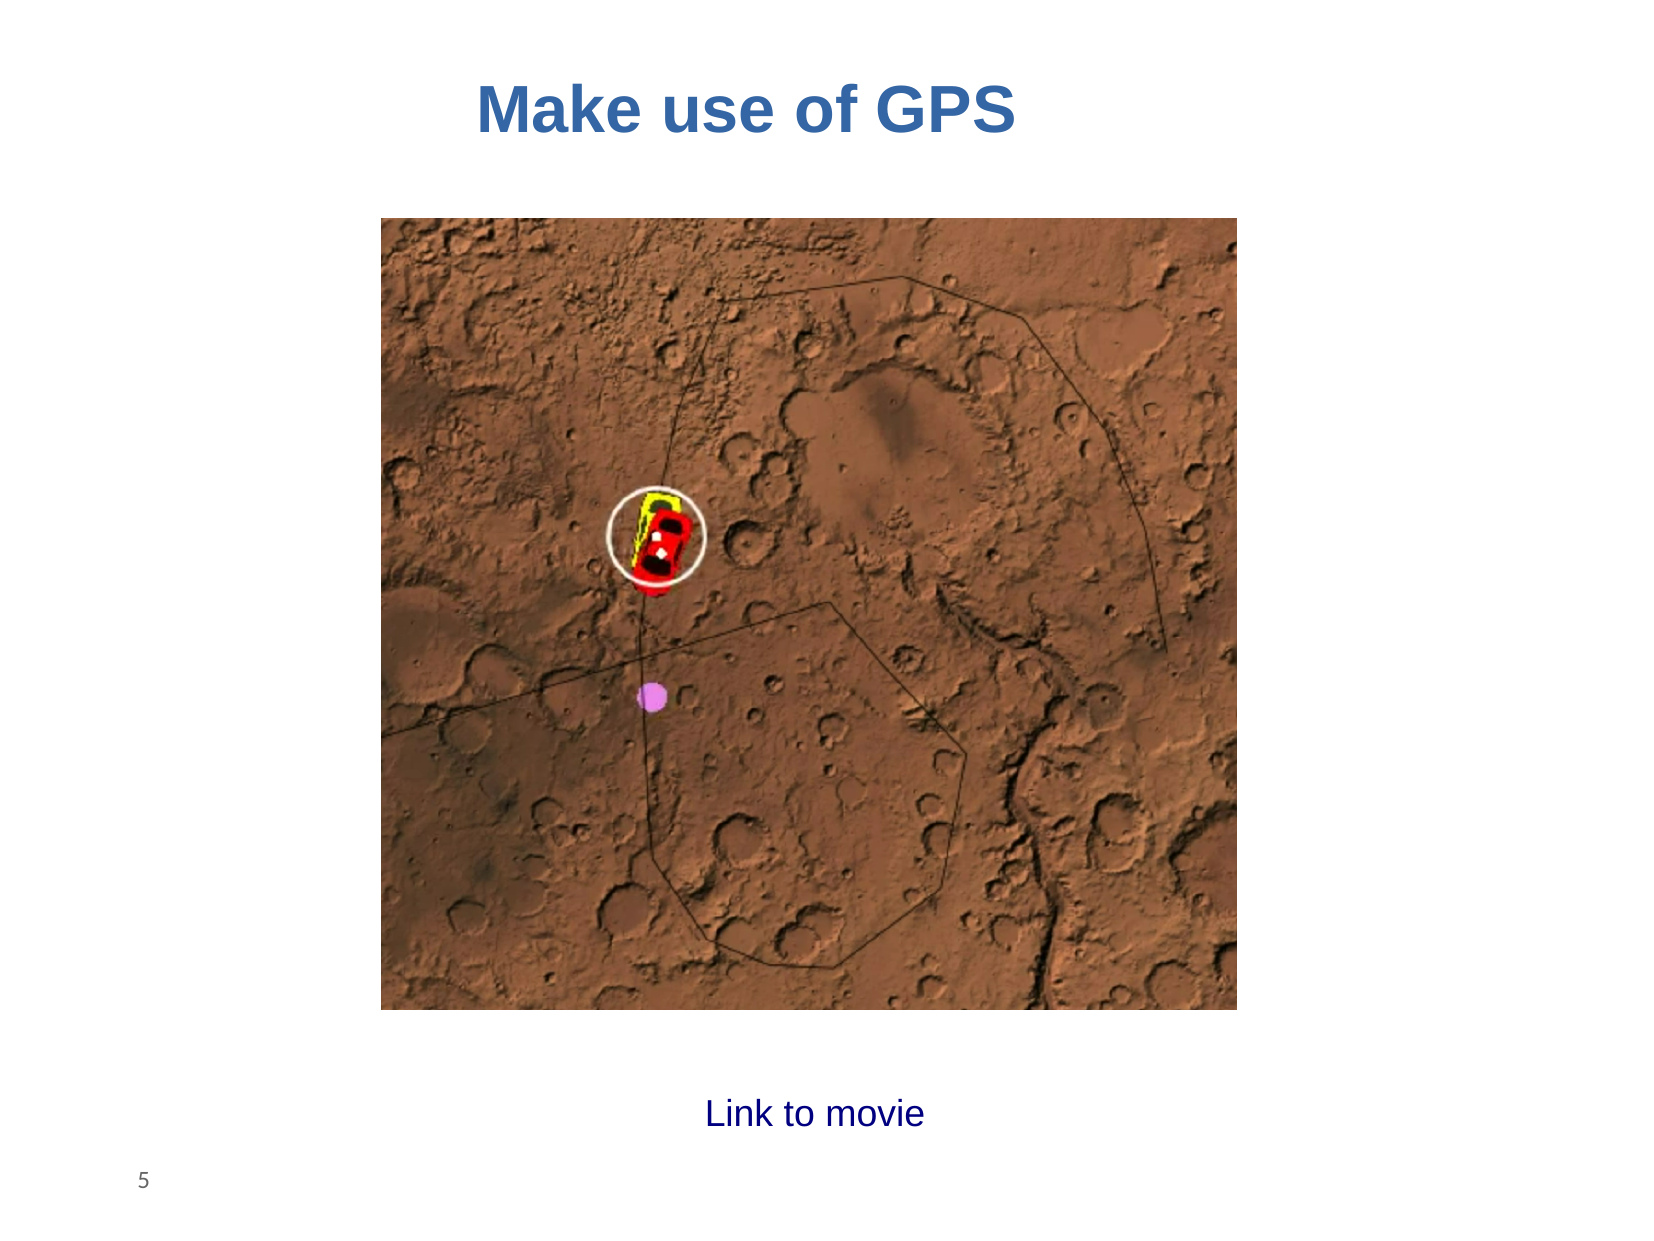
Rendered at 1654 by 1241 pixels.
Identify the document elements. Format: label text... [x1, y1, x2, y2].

title Make use of GPS [147, 5, 1365, 213]
picture [381, 218, 1237, 1010]
text_box Link to movie [690, 1084, 1019, 1141]
